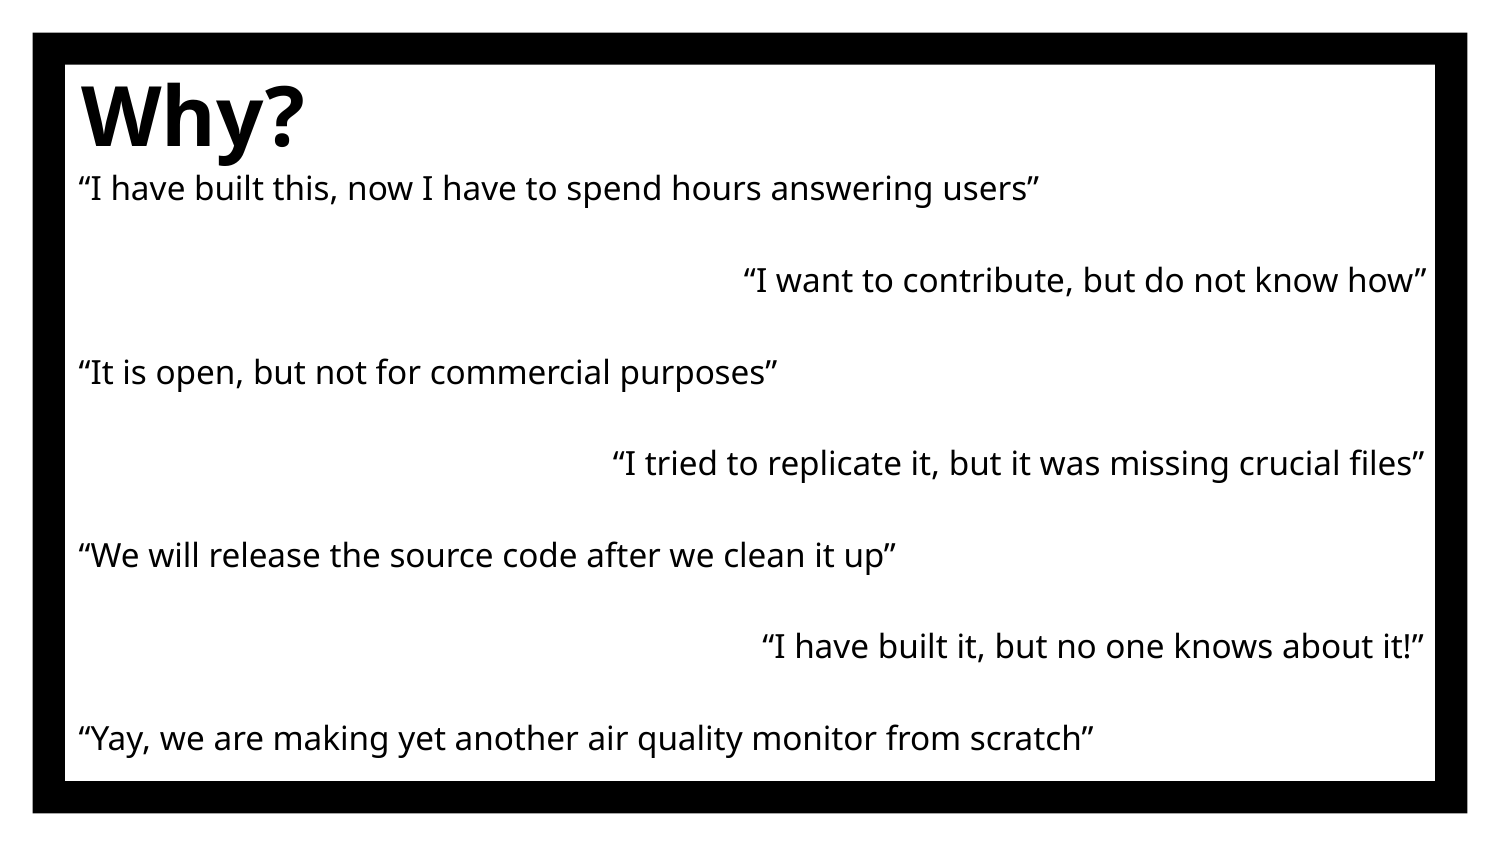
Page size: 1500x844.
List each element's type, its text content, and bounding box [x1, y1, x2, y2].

text_box “I have built it, but no one knows about it!” [747, 610, 1449, 681]
text_box “I want to contribute, but do not know how” [728, 244, 1449, 315]
text_box “I have built this, now I have to spend hours answering users” [63, 152, 1059, 223]
title Why? [66, 61, 879, 152]
text_box “It is open, but not for commercial purposes” [63, 335, 810, 406]
text_box “I tried to replicate it, but it was missing crucial files” [597, 427, 1449, 498]
text_box “We will release the source code after we clean it up” [63, 519, 1030, 590]
text_box “Yay, we are making yet another air quality monitor from scratch” [63, 702, 1192, 773]
